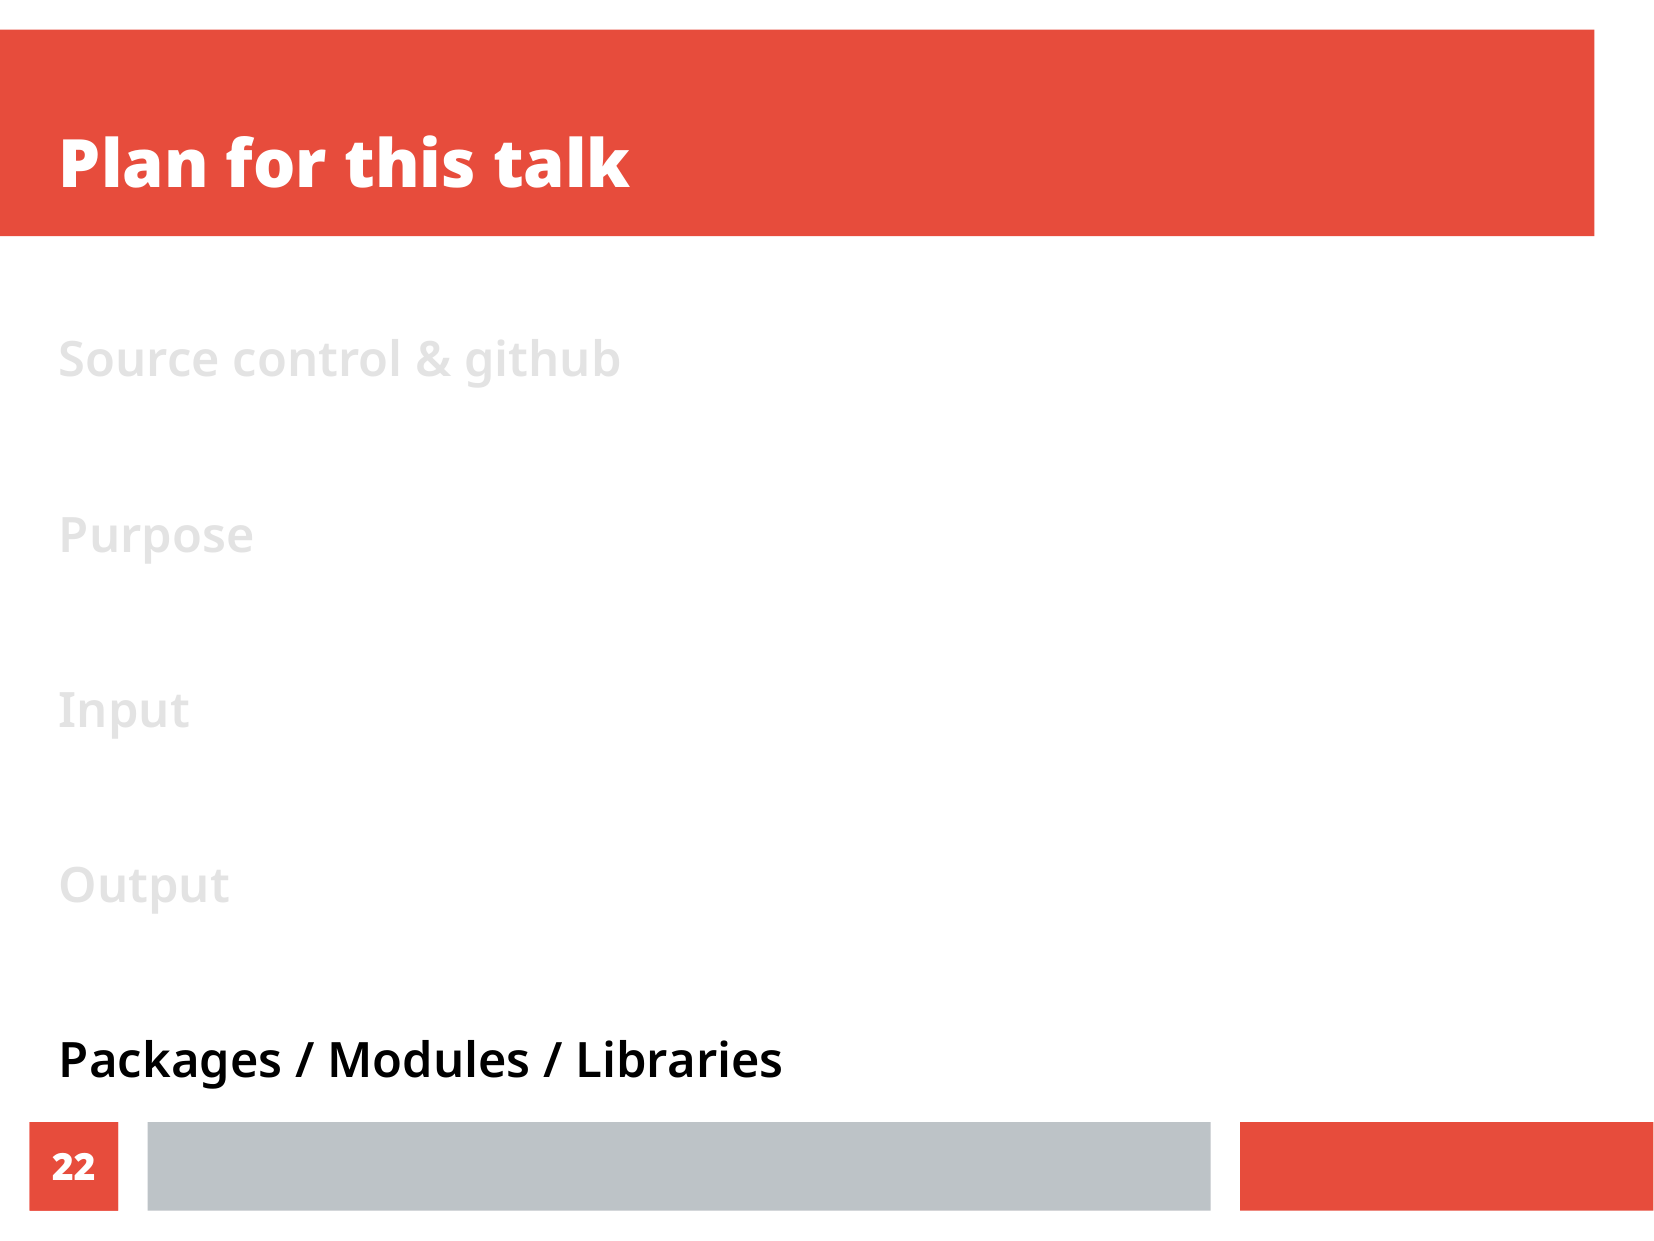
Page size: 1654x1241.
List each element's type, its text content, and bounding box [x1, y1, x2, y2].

title Plan for this talk [59, 59, 1595, 207]
list Source control & github Purpose Input Output Packages / Modules / Libraries [59, 324, 1565, 1093]
